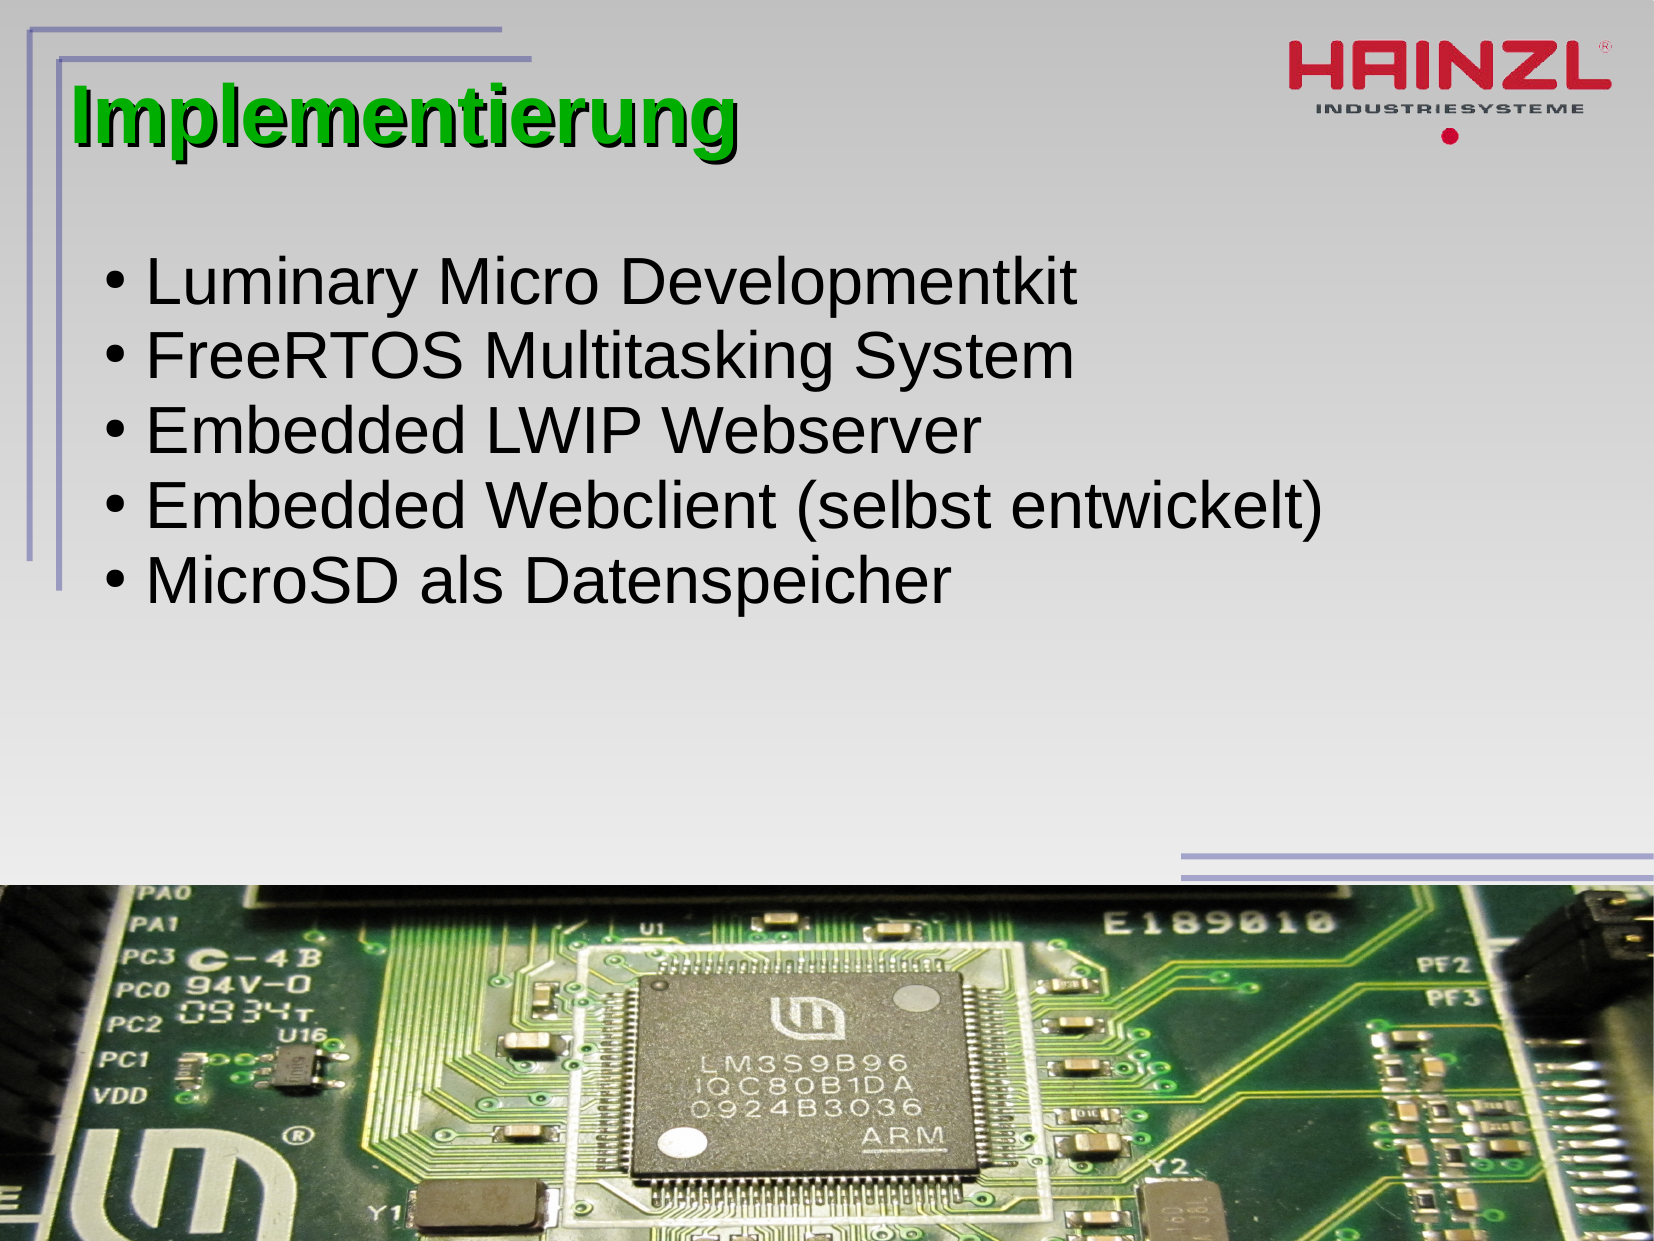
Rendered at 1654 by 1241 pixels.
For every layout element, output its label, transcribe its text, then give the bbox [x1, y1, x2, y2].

text_box Implementierung [54, 61, 823, 170]
picture [0, 951, 1654, 1093]
text_box Luminary Micro Developmentkit FreeRTOS Multitasking System Embedded LWIP Webserver Embedded Webclient (selbst entwickelt) MicroSD als Datenspeicher [88, 236, 1536, 625]
picture [1269, 29, 1625, 153]
